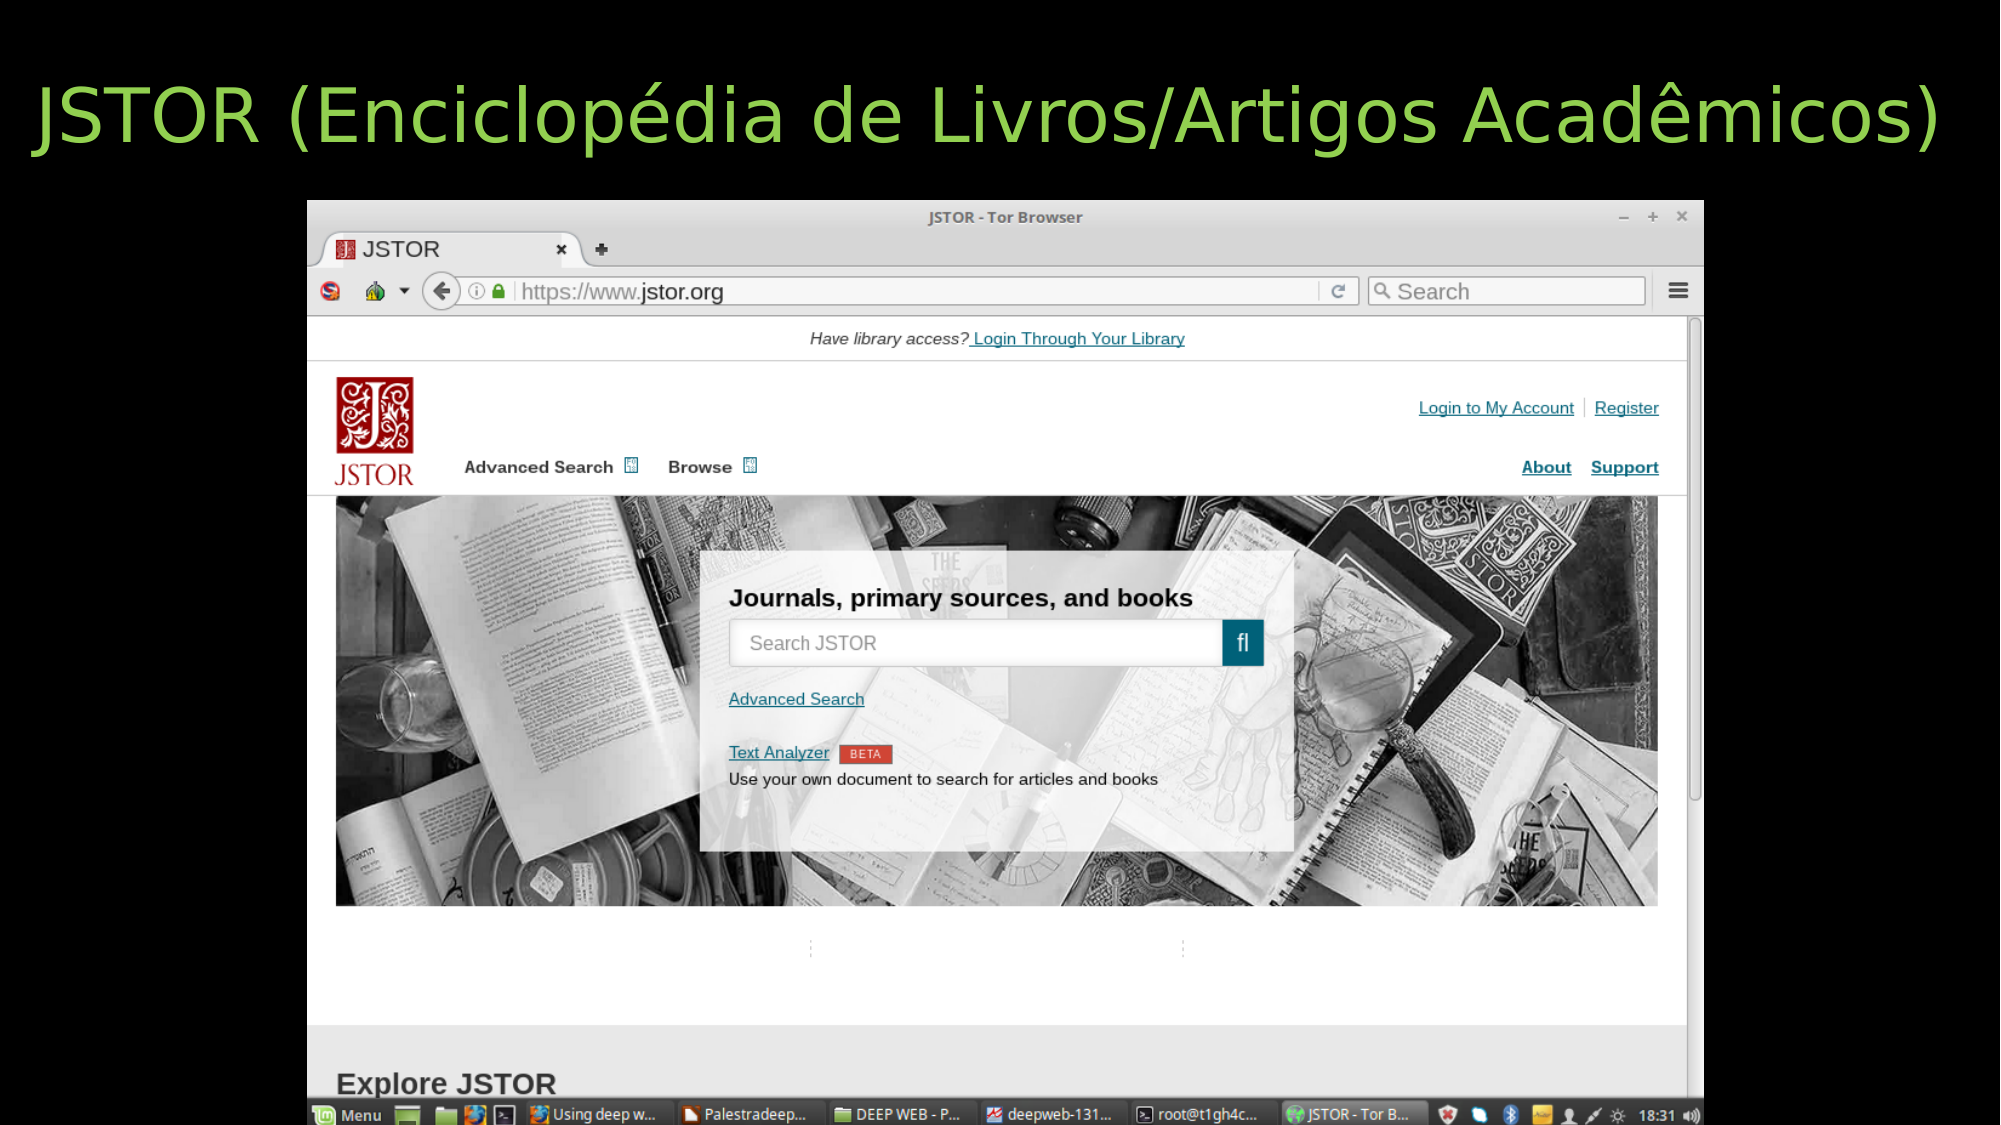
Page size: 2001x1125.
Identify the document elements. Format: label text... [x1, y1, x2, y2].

text_box JSTOR (Enciclopédia de Livros/Artigos Acadêmicos) [35, 0, 1972, 263]
picture [307, 263, 1704, 1125]
